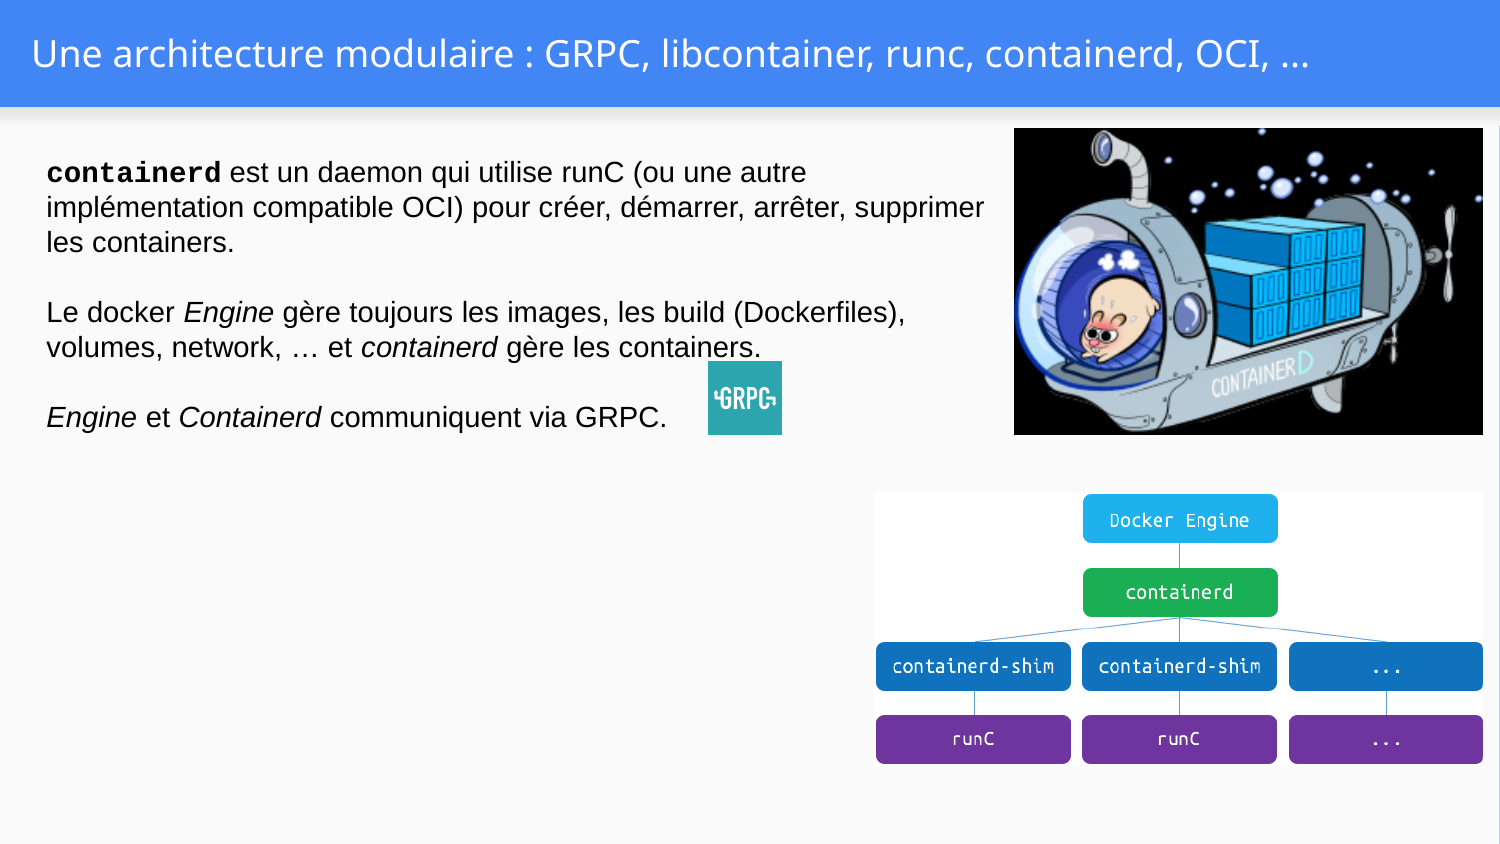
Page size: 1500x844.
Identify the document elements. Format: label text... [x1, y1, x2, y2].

picture [708, 361, 782, 436]
title Une architecture modulaire : GRPC, libcontainer, runc, containerd, OCI, ... [16, 2, 1464, 102]
picture [874, 492, 1483, 765]
text_box containerd est un daemon qui utilise runC (ou une autre implémentation compatible OCI) pour créer, démarrer, arrêter, supprimer les containers. Le docker Engine gère toujours les images, les build (Dockerfiles), volumes, network, … et containerd gère les containers. Engine et Containerd communiquent via GRPC. [31, 138, 1003, 802]
picture [1014, 128, 1483, 436]
